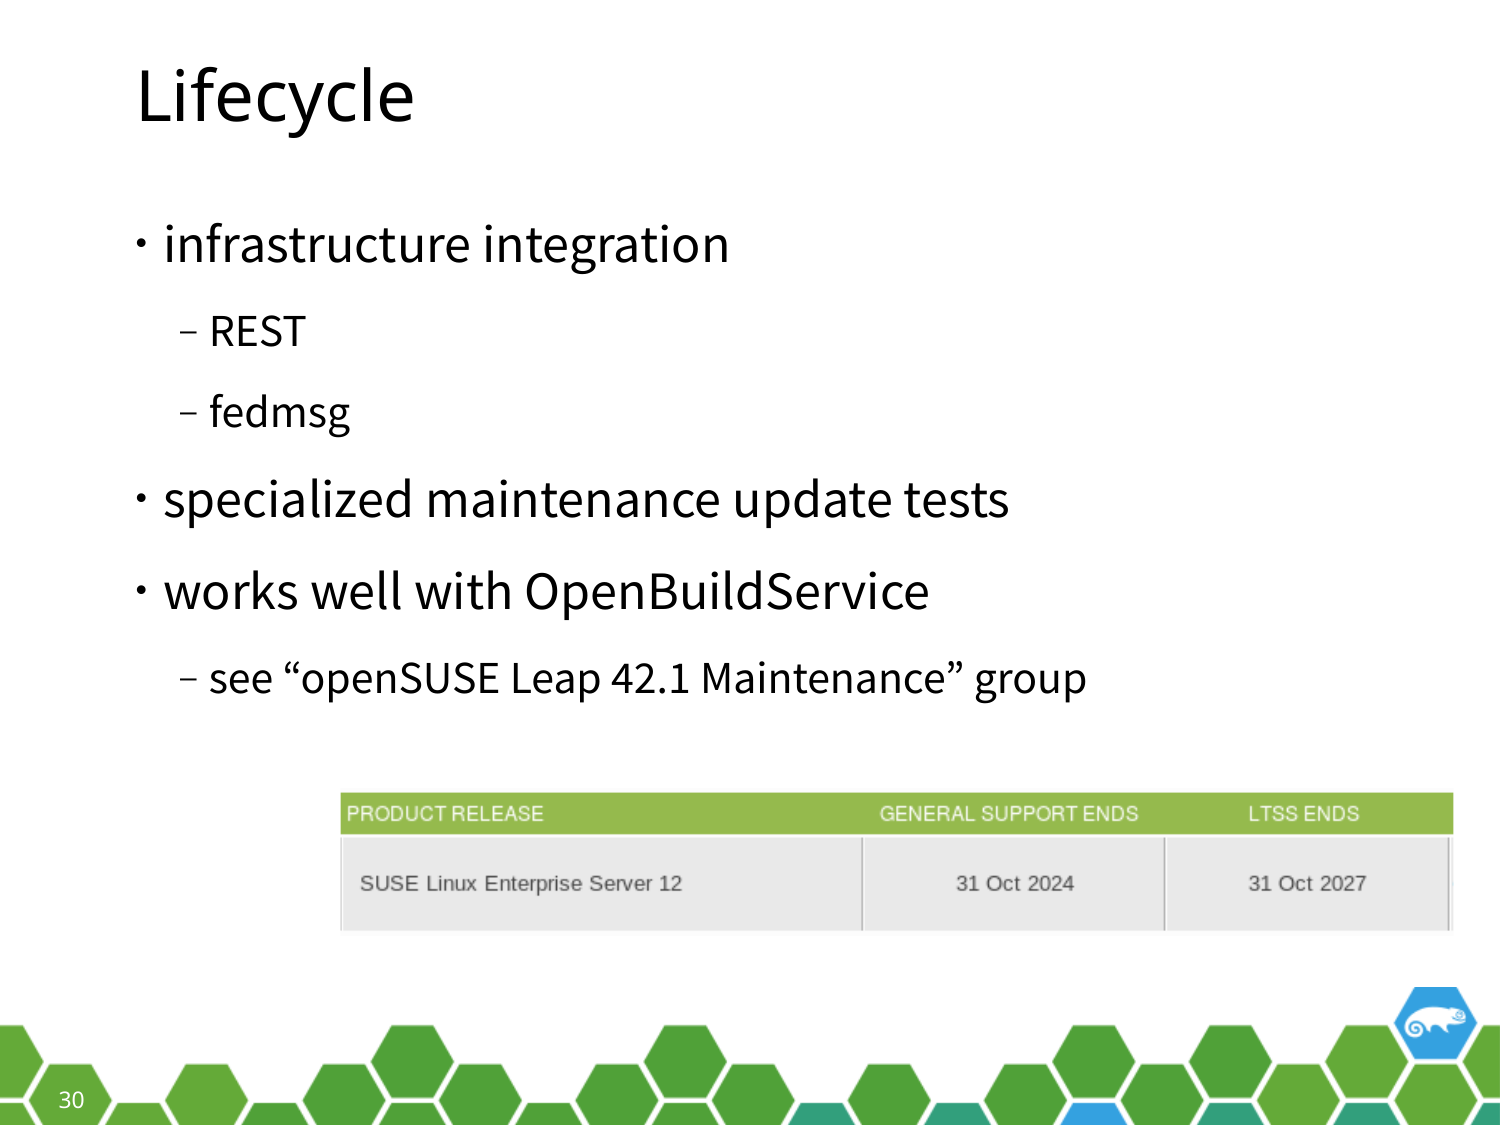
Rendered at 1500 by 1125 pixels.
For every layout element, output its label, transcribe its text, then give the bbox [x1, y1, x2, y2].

picture [0, 987, 1500, 1125]
picture [340, 788, 1454, 937]
list infrastructure integration REST fedmsg specialized maintenance update tests works well with OpenBuildService see “openSUSE Leap 42.1 Maintenance” group [135, 208, 1372, 862]
title Lifecycle [135, 12, 1372, 175]
